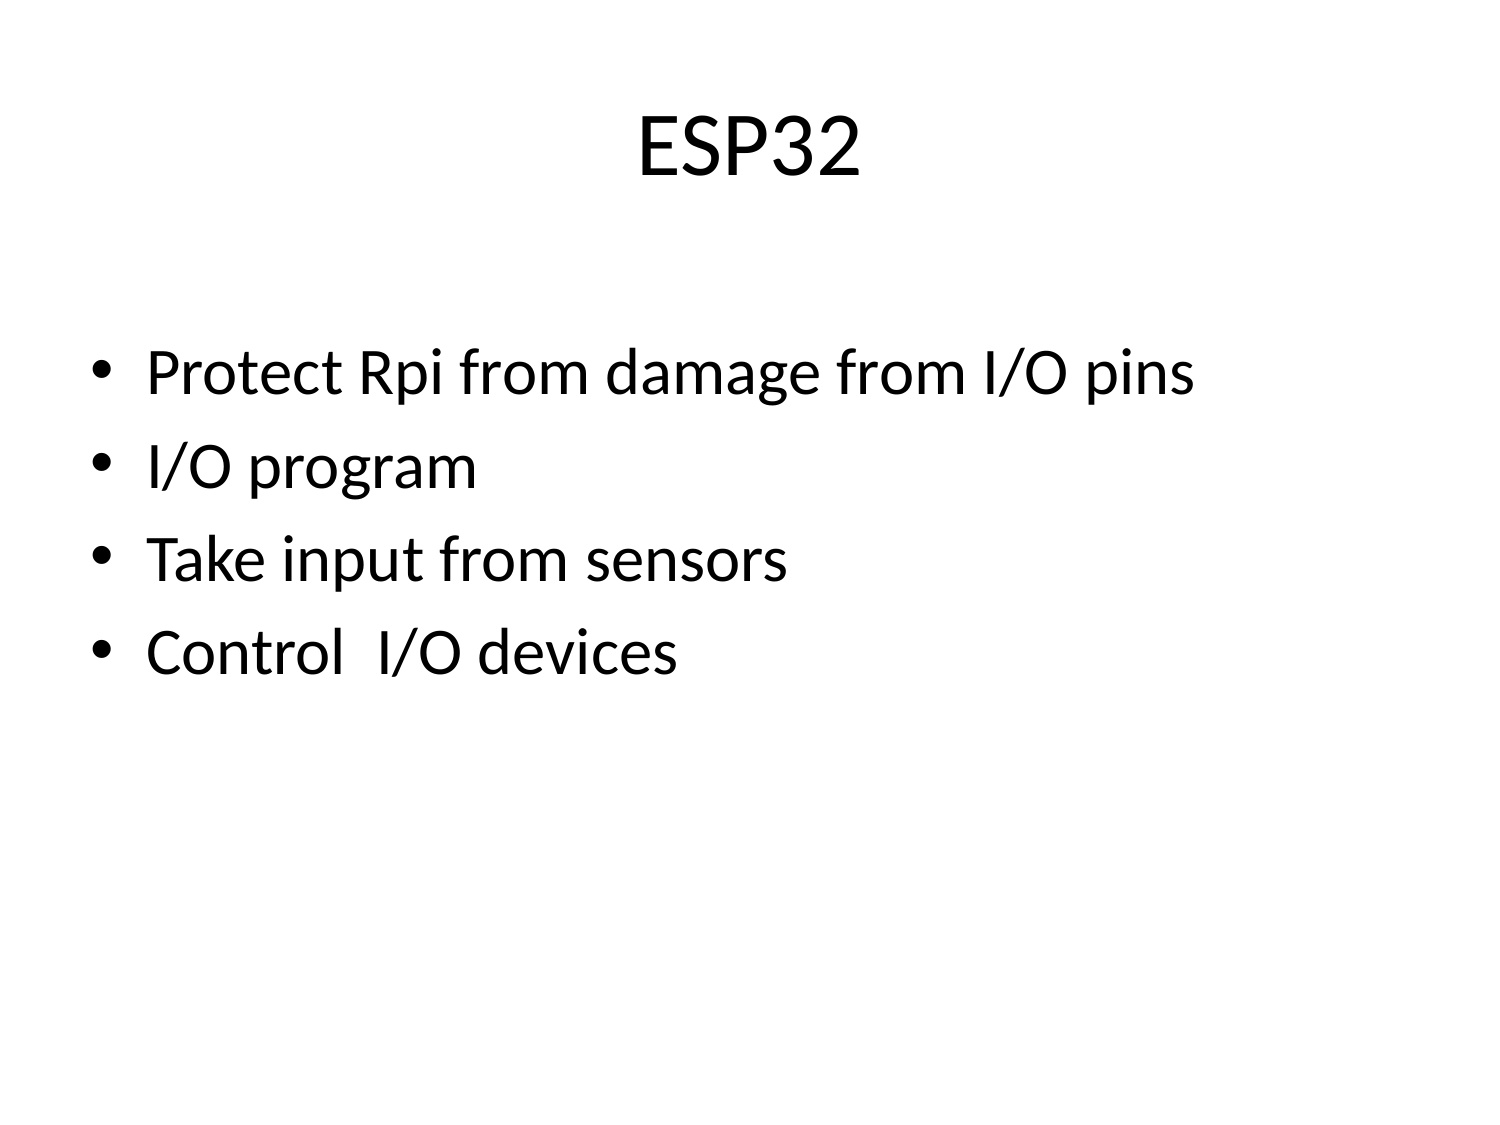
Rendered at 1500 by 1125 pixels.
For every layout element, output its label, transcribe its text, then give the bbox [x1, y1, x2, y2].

text_box ESP32 [74, 45, 1425, 233]
text_box Protect Rpi from damage from I/O pins I/O program Take input from sensors Control I/O devices [74, 262, 1425, 1005]
